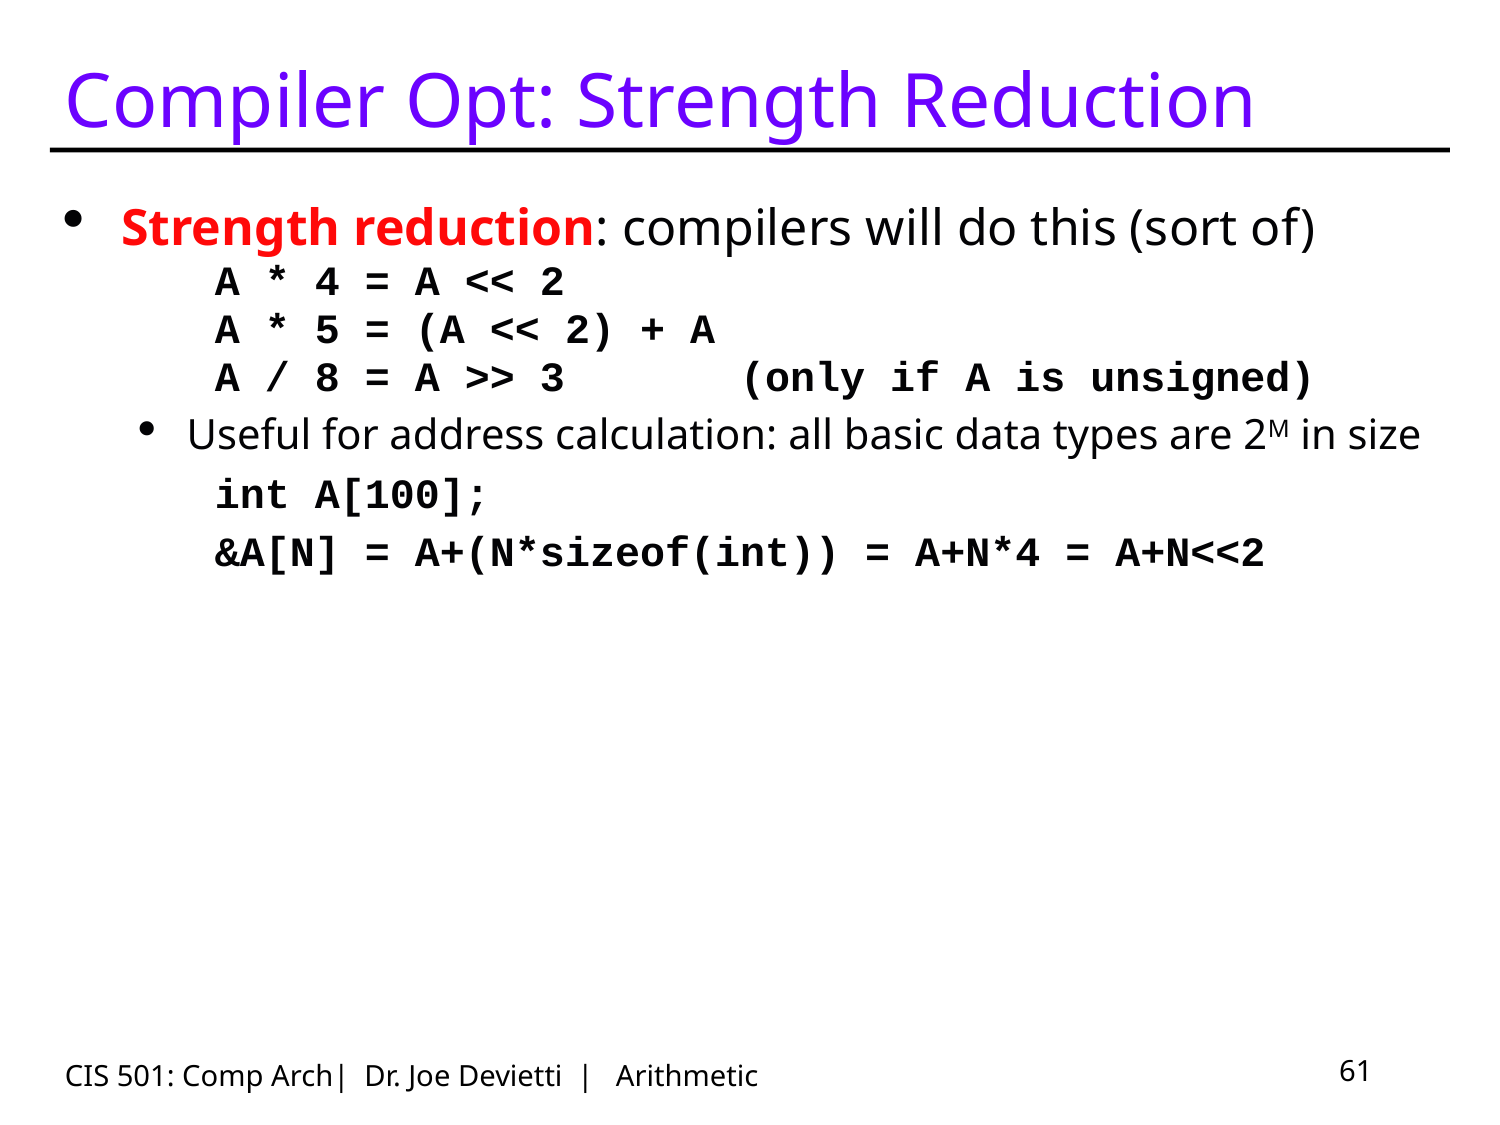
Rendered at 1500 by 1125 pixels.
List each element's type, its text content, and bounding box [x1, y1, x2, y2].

text_box Compiler Opt: Strength Reduction [49, 37, 1363, 150]
text_box CIS 501: Comp Arch| Dr. Joe Devietti | Arithmetic [49, 1049, 988, 1100]
text_box <number> [1074, 1049, 1388, 1100]
text_box Strength reduction: compilers will do this (sort of) A * 4 = A << 2 A * 5 = (A << 2) + A A / 8 = A >> 3 (only if A is unsigned) Useful for address calculation: all basic data types are 2M in size int A[100]; &A[N] = A+(N*sizeof(int)) = A+N*4 = A+N<<2 [49, 187, 1450, 1025]
